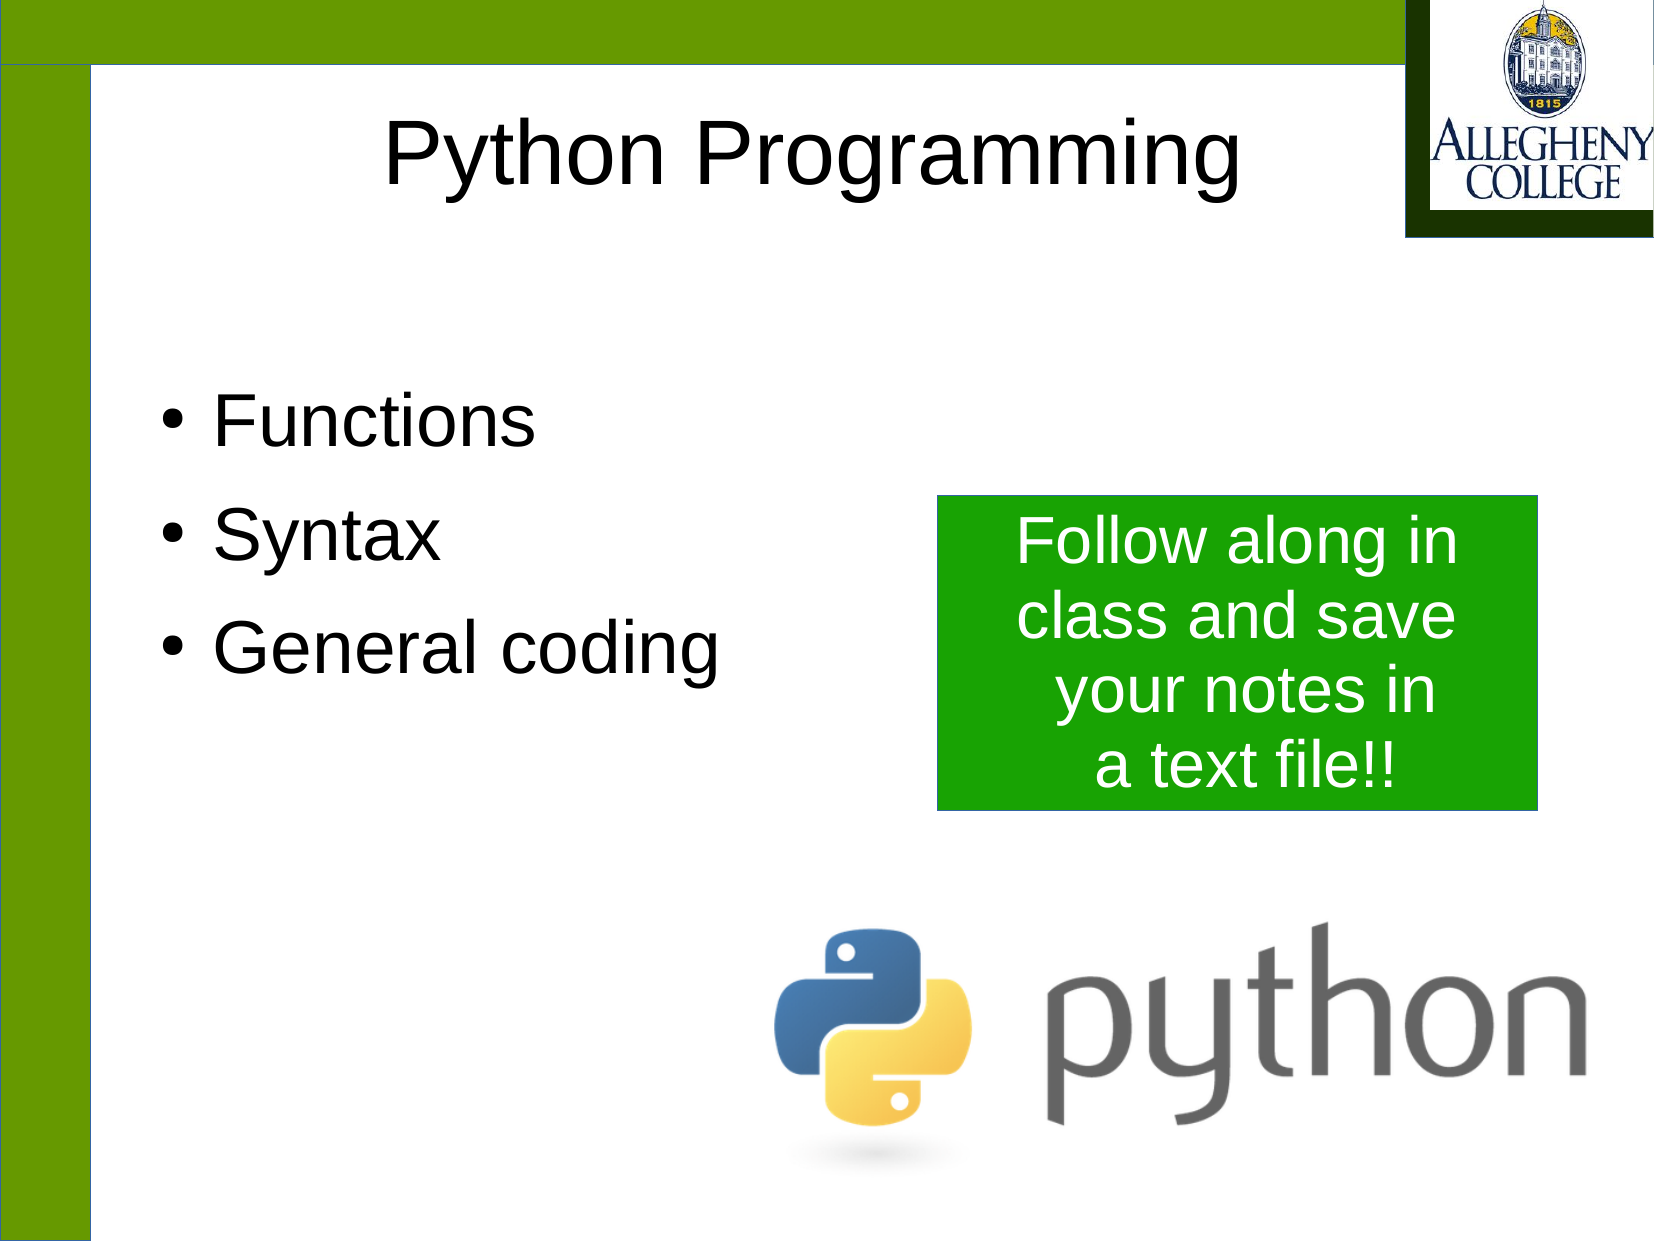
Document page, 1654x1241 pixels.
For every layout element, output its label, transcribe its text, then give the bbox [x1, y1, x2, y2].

text_box [0, 0, 1654, 1241]
picture [765, 897, 1611, 1194]
title Python Programming [112, 65, 1515, 257]
text_box Follow along in class and save your notes in a text file!! [937, 495, 1538, 811]
picture [1430, 0, 1654, 210]
list Functions Syntax General coding [141, 378, 856, 981]
